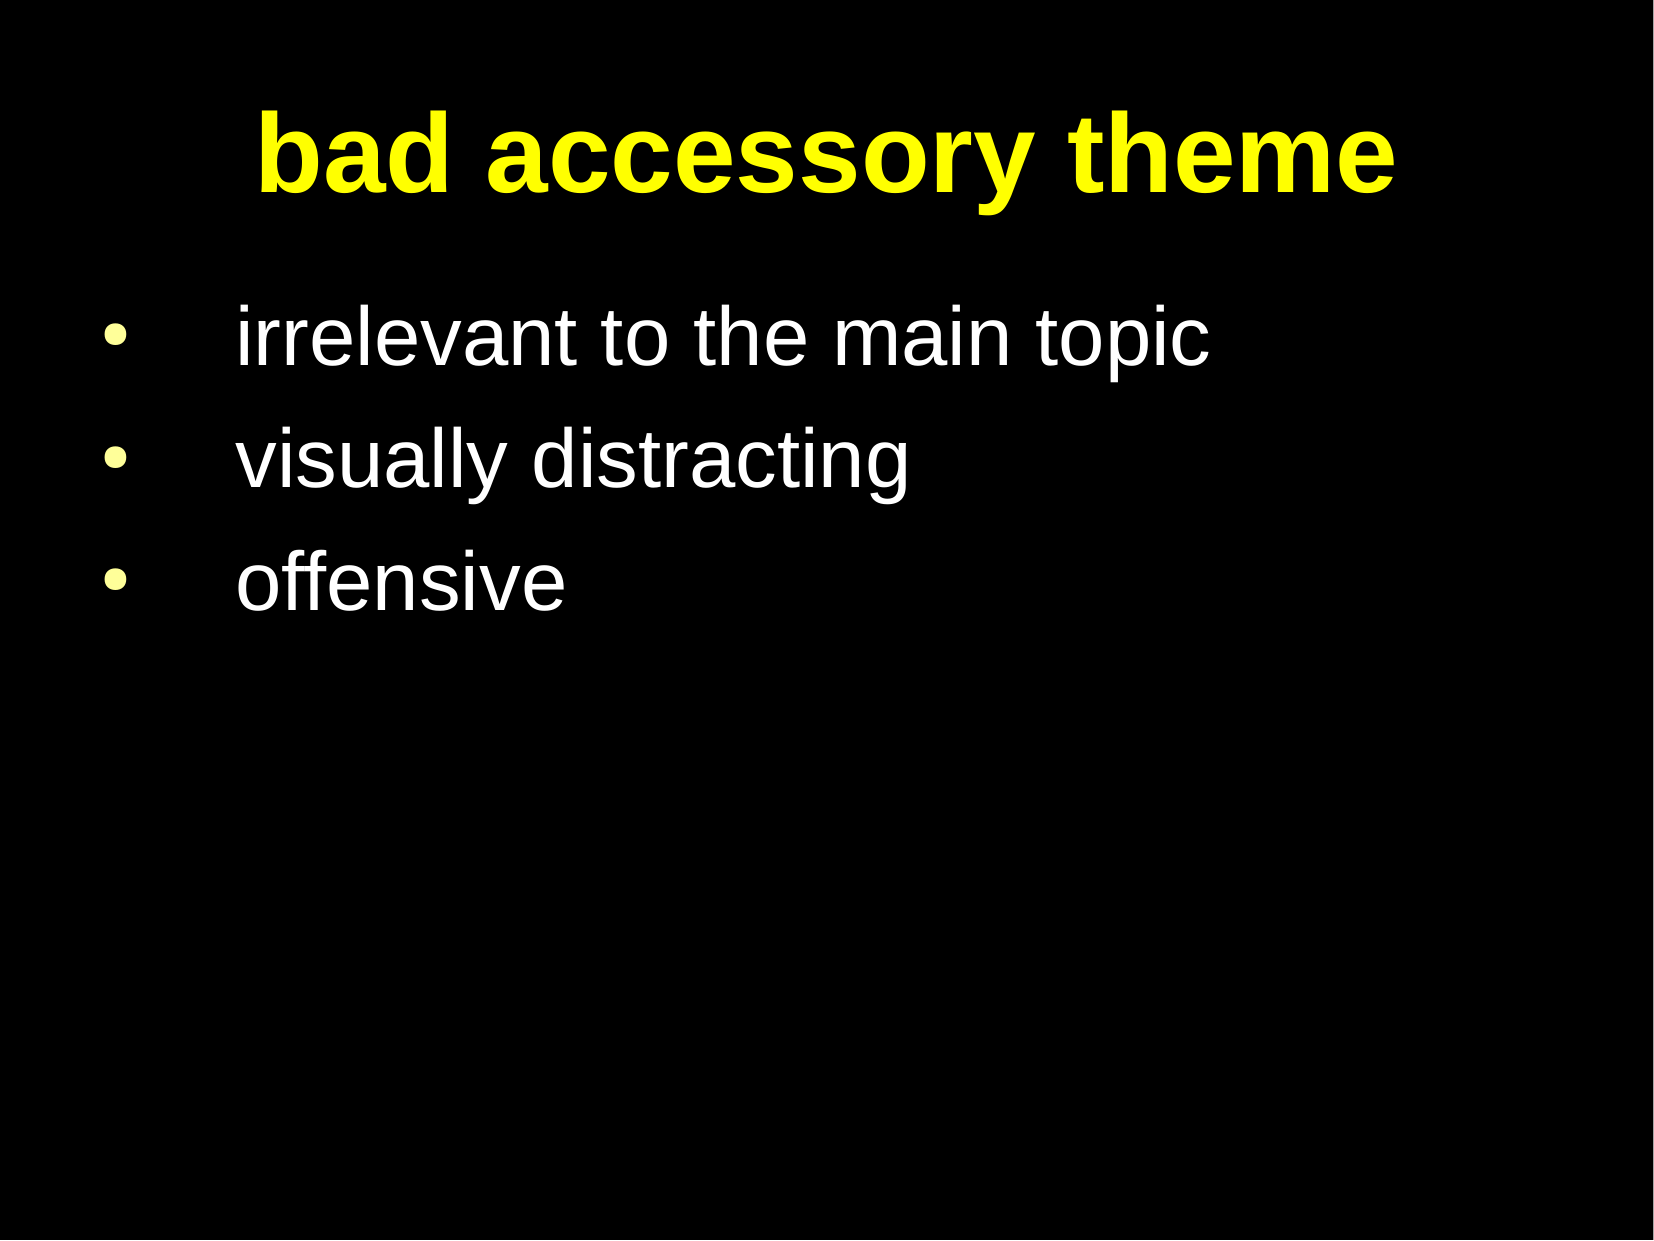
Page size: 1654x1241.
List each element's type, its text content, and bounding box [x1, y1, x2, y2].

title bad accessory theme [82, 49, 1571, 257]
list irrelevant to the main topic visually distracting offensive [82, 290, 1571, 1109]
